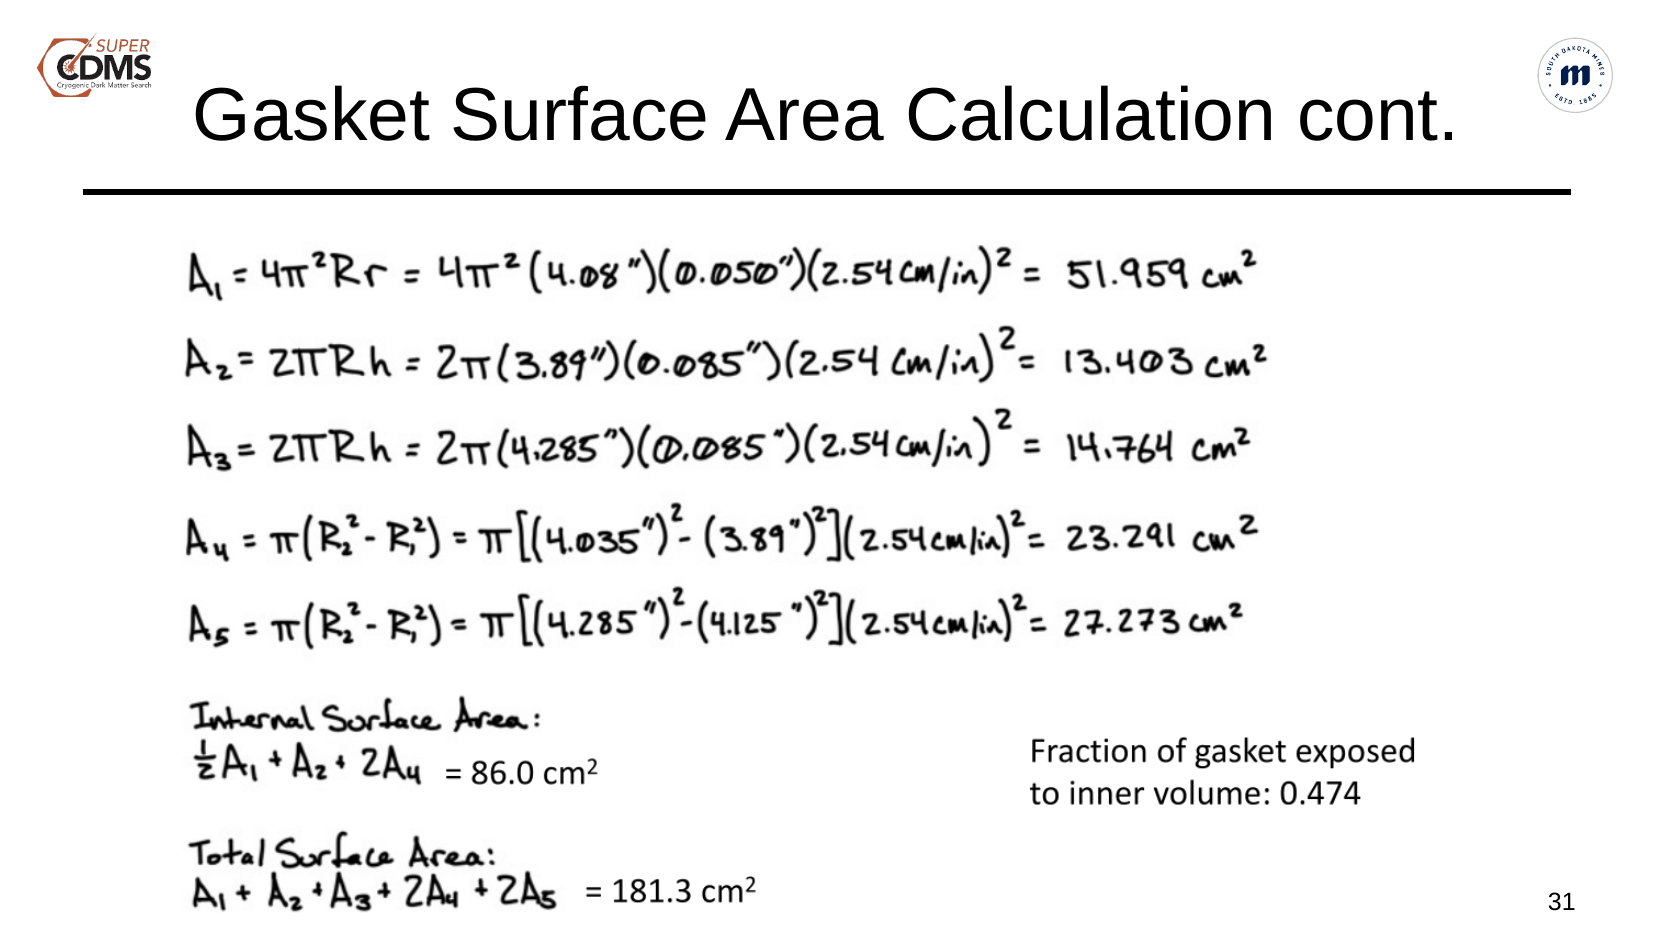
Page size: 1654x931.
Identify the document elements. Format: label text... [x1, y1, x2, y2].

picture [1571, 37, 1613, 113]
picture [37, 32, 151, 97]
picture [150, 210, 1492, 931]
title Gasket Surface Area Calculation cont. [82, 37, 1571, 193]
